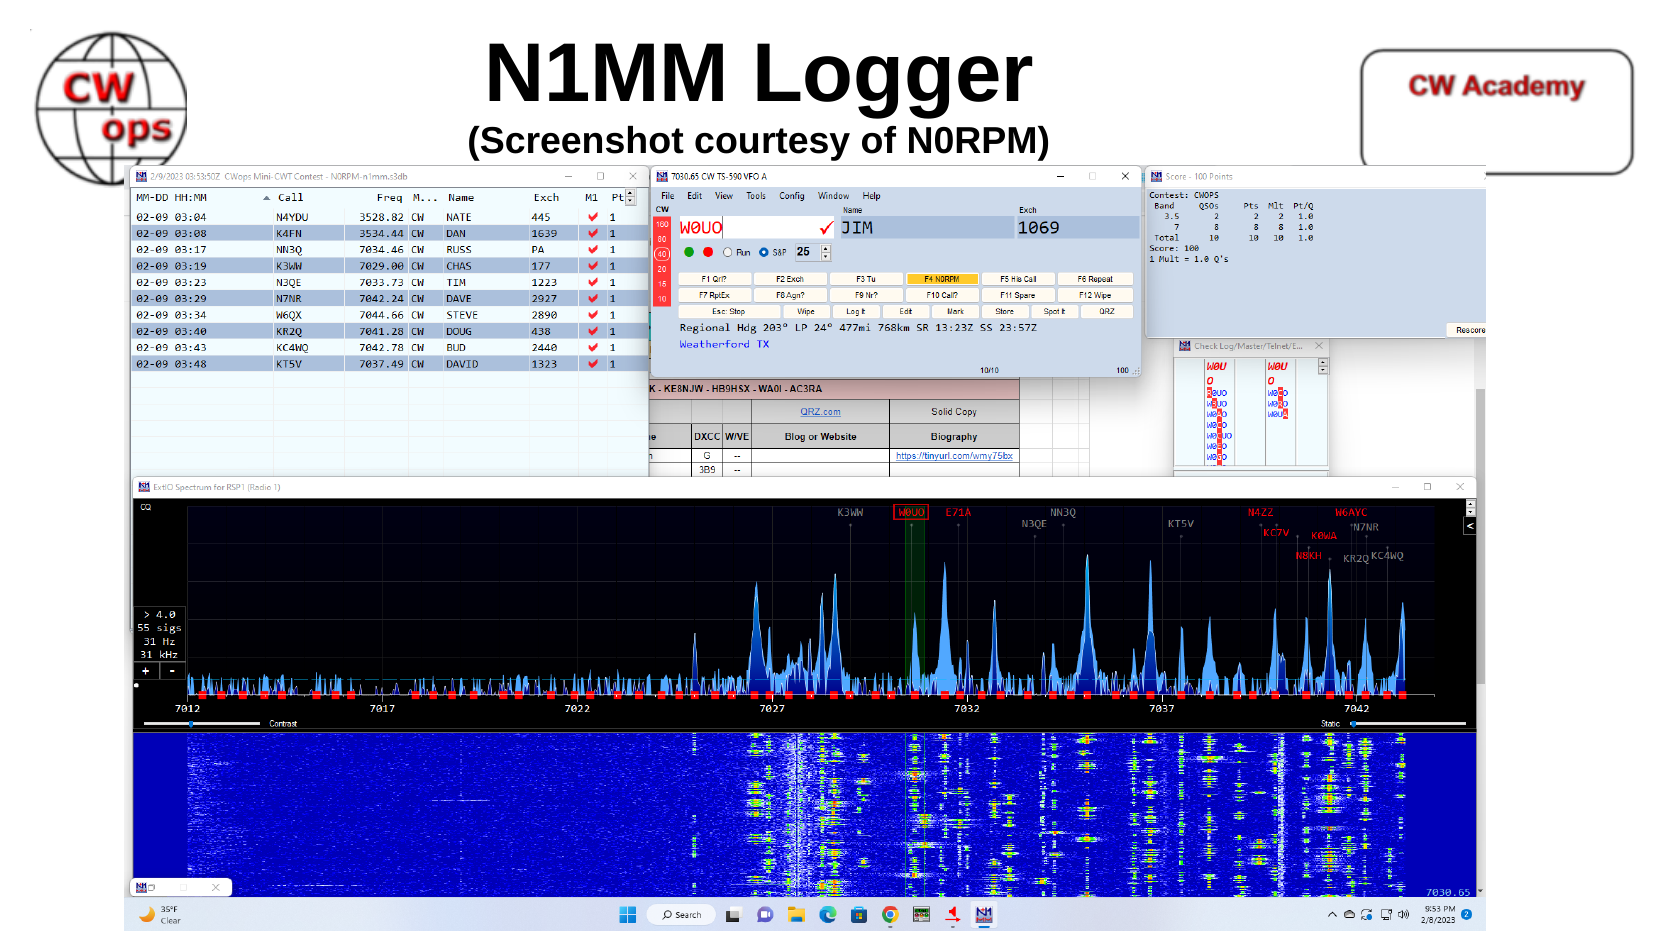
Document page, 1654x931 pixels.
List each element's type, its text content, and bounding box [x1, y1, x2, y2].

title N1MM Logger (Screenshot courtesy of N0RPM) [15, 16, 1504, 172]
picture [30, 37, 1640, 931]
